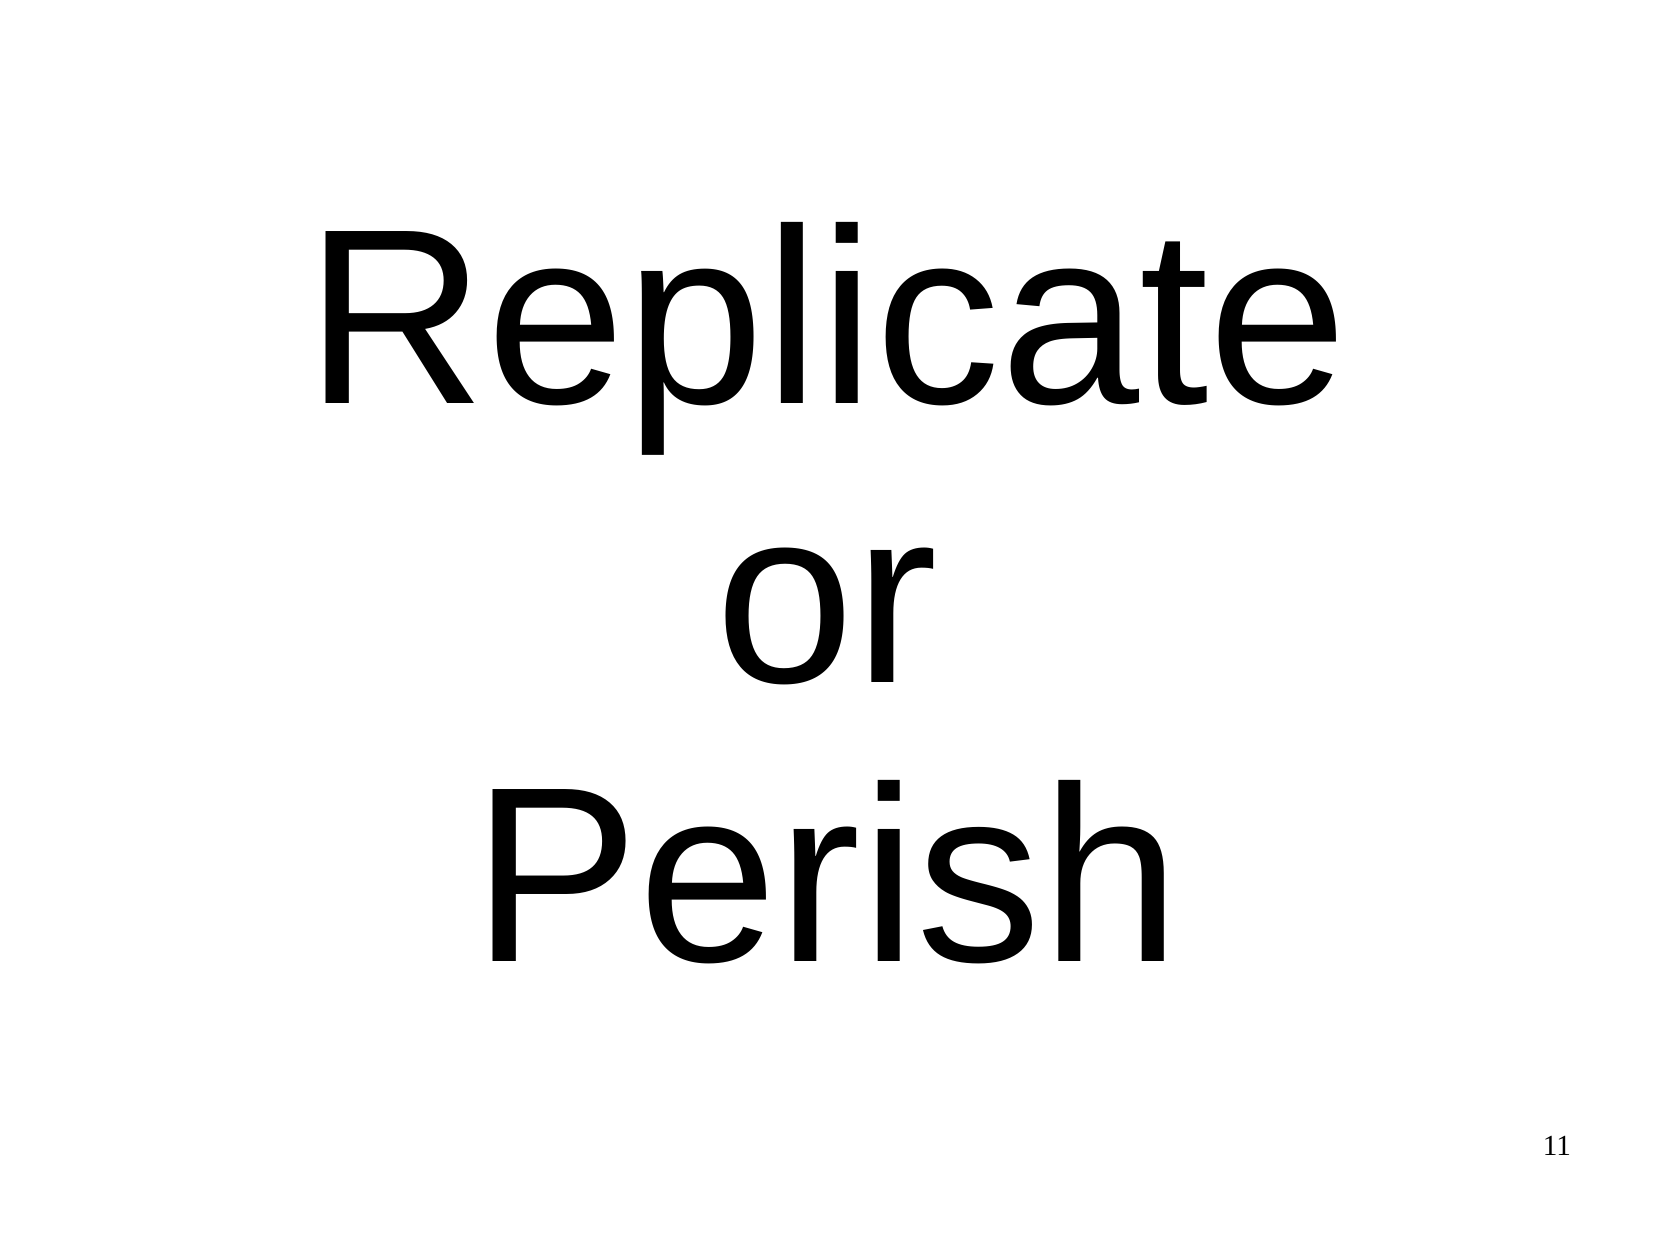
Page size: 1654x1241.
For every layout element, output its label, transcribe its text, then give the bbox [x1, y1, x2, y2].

title Replicate or Perish [82, 177, 1571, 1015]
